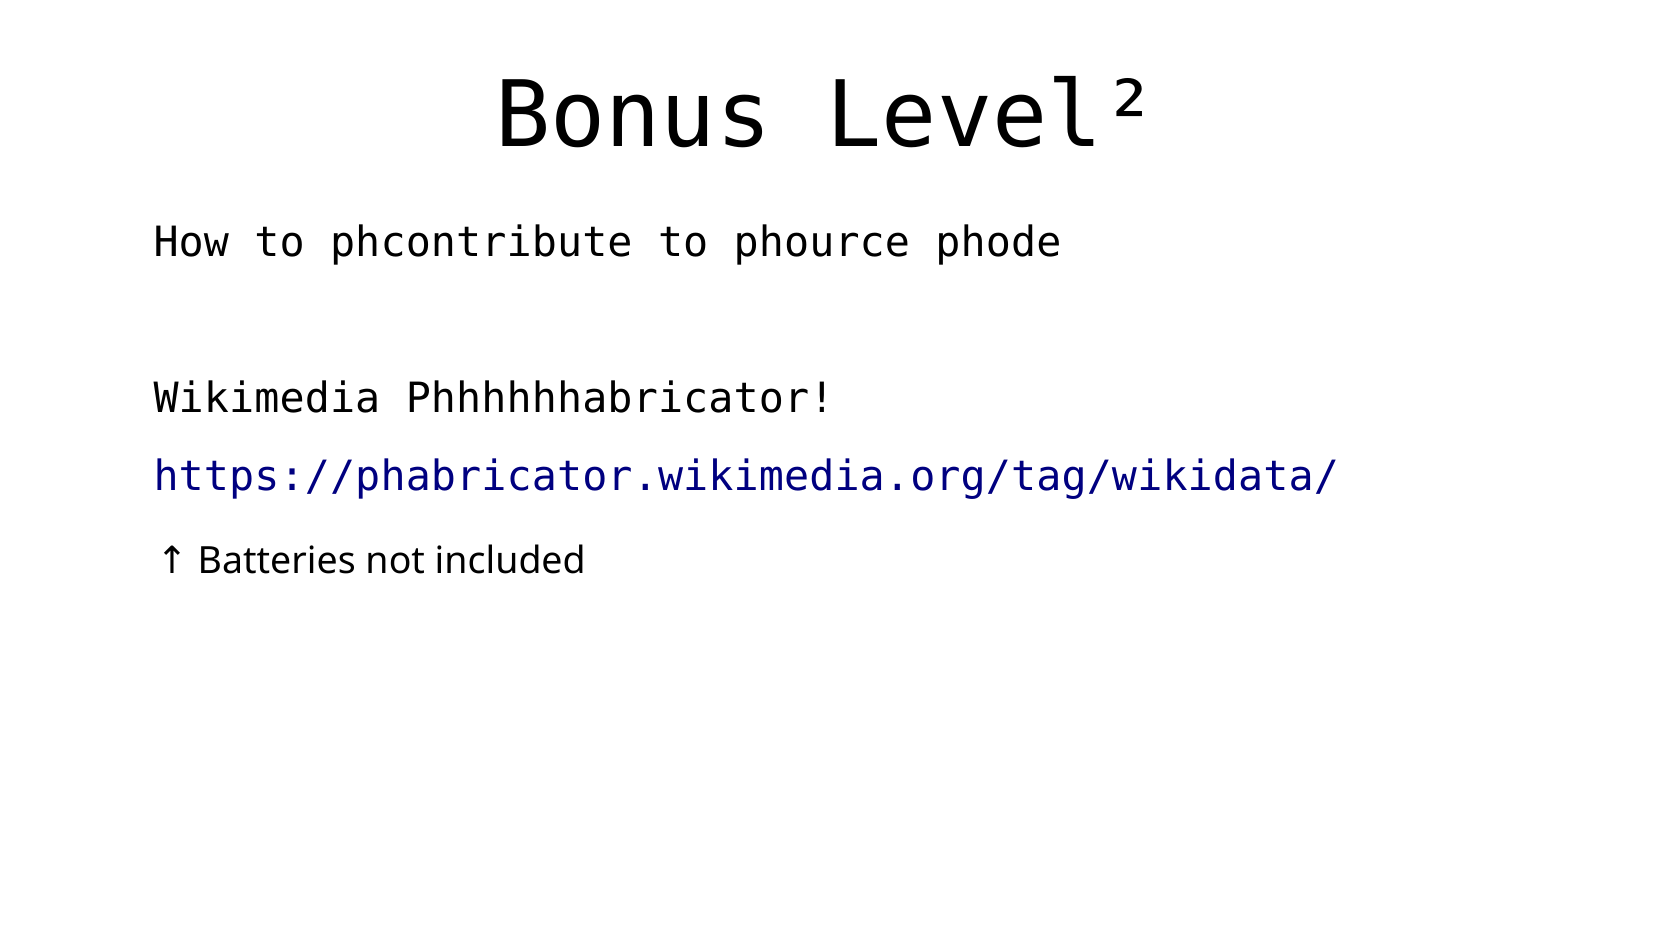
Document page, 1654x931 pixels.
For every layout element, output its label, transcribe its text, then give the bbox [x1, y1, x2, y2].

list How to phcontribute to phource phode Wikimedia Phhhhhhabricator! https://phabricator.wikimedia.org/tag/wikidata/ [82, 217, 1489, 758]
title Bonus Level² [82, 37, 1571, 193]
text_box ↑ Batteries not included [141, 526, 650, 674]
